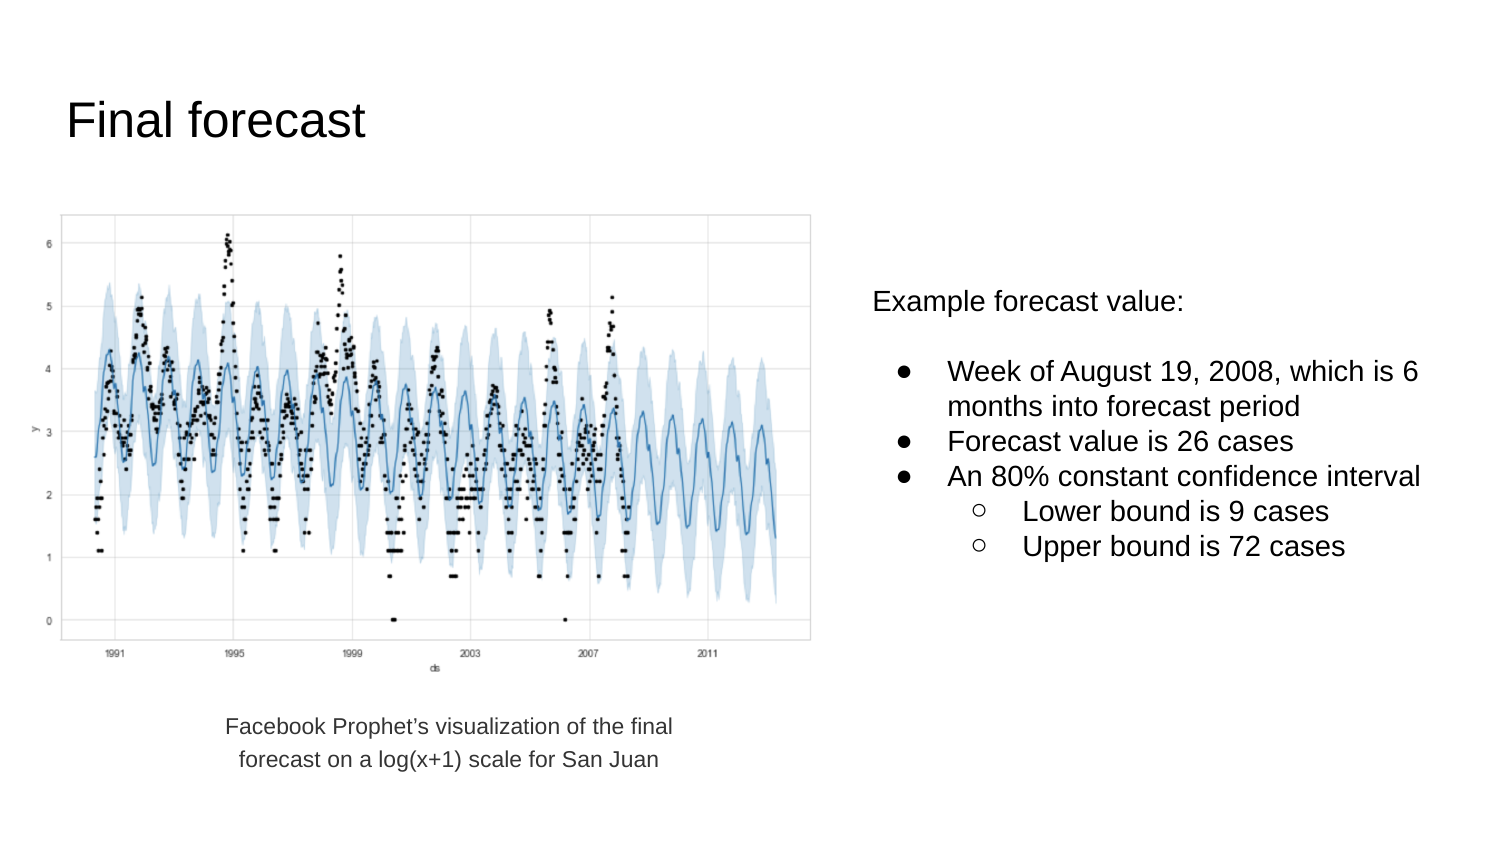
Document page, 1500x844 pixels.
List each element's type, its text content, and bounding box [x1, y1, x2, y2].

picture [14, 204, 832, 687]
title Final forecast [51, 72, 1449, 167]
text_box Facebook Prophet’s visualization of the final forecast on a log(x+1) scale for San Juan [195, 692, 703, 787]
text_box Example forecast value: Week of August 19, 2008, which is 6 months into forecast period Forecast value is 26 cases An 80% constant confidence interval Lower bound is 9 cases Upper bound is 72 cases [857, 268, 1452, 577]
